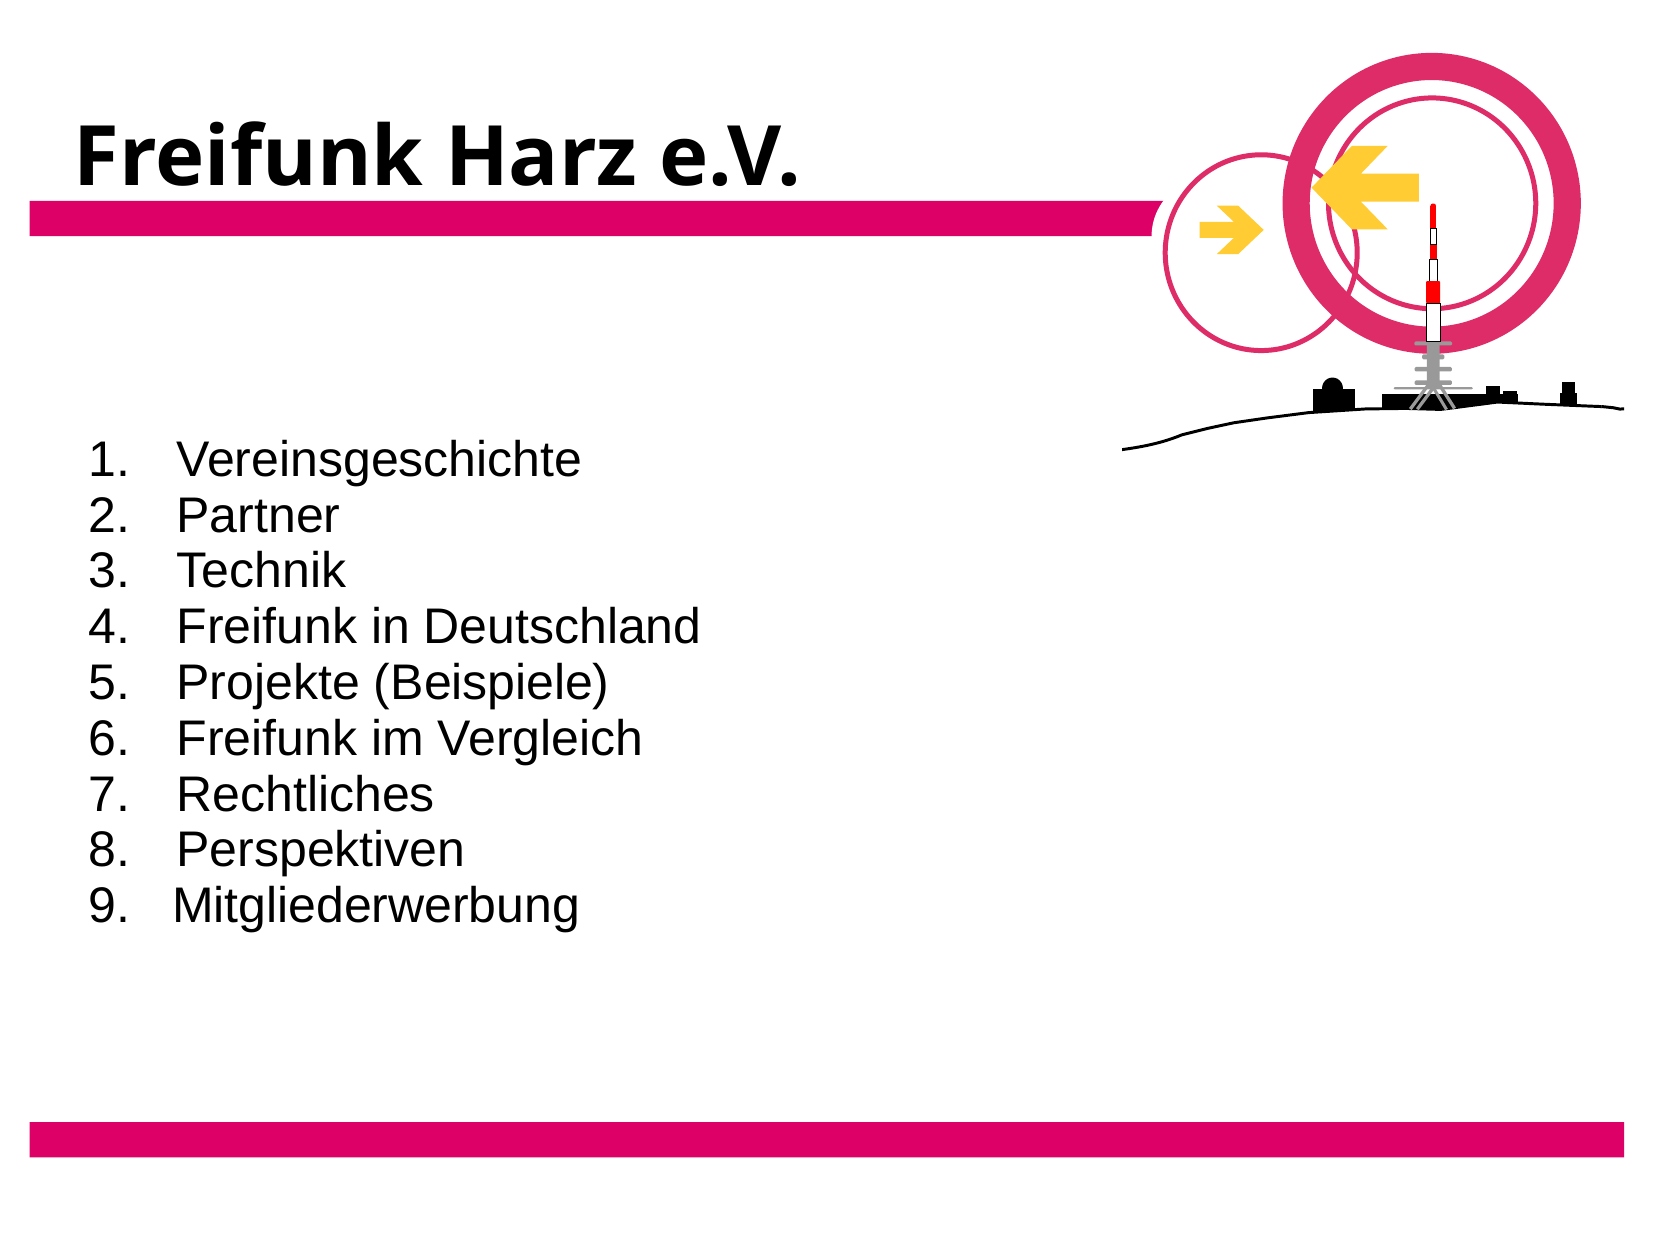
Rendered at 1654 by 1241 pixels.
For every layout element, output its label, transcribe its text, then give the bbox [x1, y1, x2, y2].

subtitle 1. Vereinsgeschichte 2. Partner 3. Technik 4. Freifunk in Deutschland 5. Projekte (Beispiele) 6. Freifunk im Vergleich 7. Rechtliches 8. Perspektiven 9. Mitgliederwerbung [88, 242, 1536, 1123]
